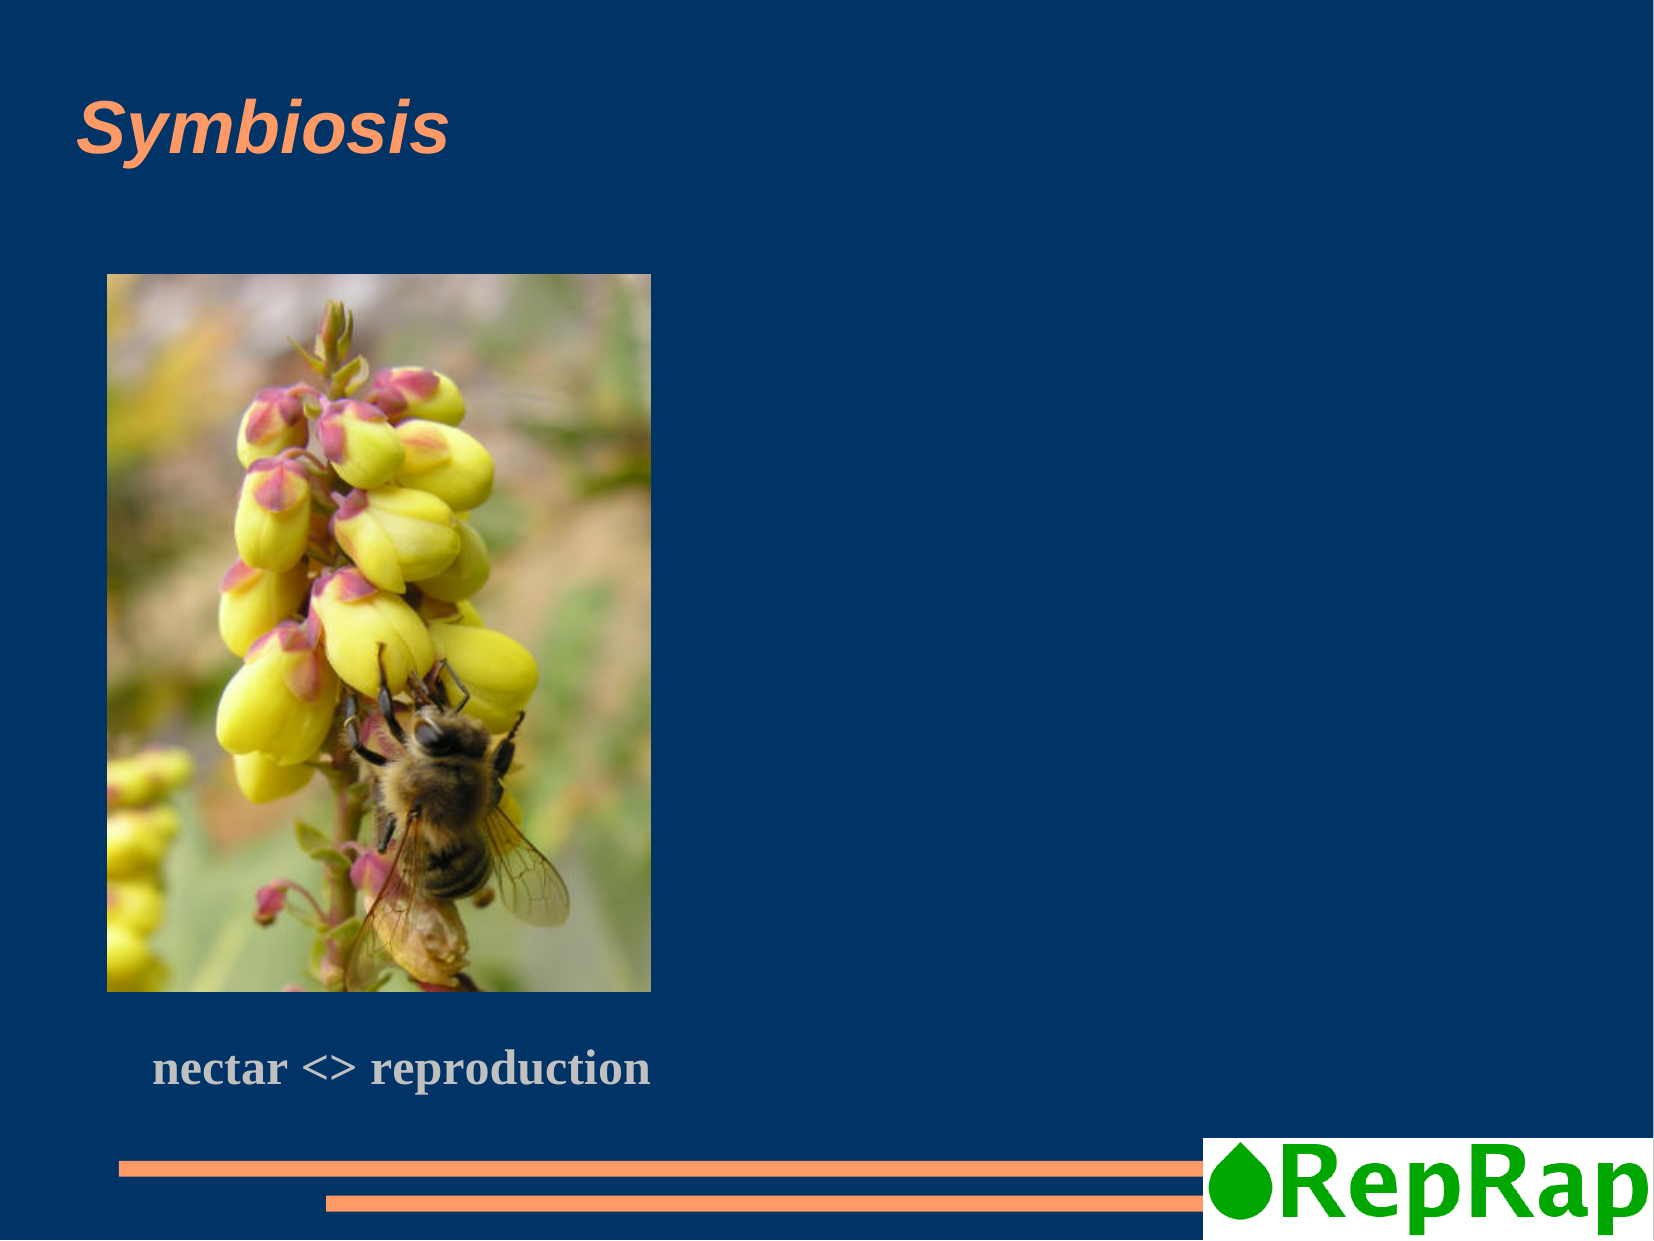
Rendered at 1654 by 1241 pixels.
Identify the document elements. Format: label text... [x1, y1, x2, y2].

text_box nectar <> reproduction [64, 1039, 1614, 1121]
picture [1203, 1138, 1654, 1241]
title Symbiosis [76, 57, 1489, 199]
picture [107, 274, 651, 992]
